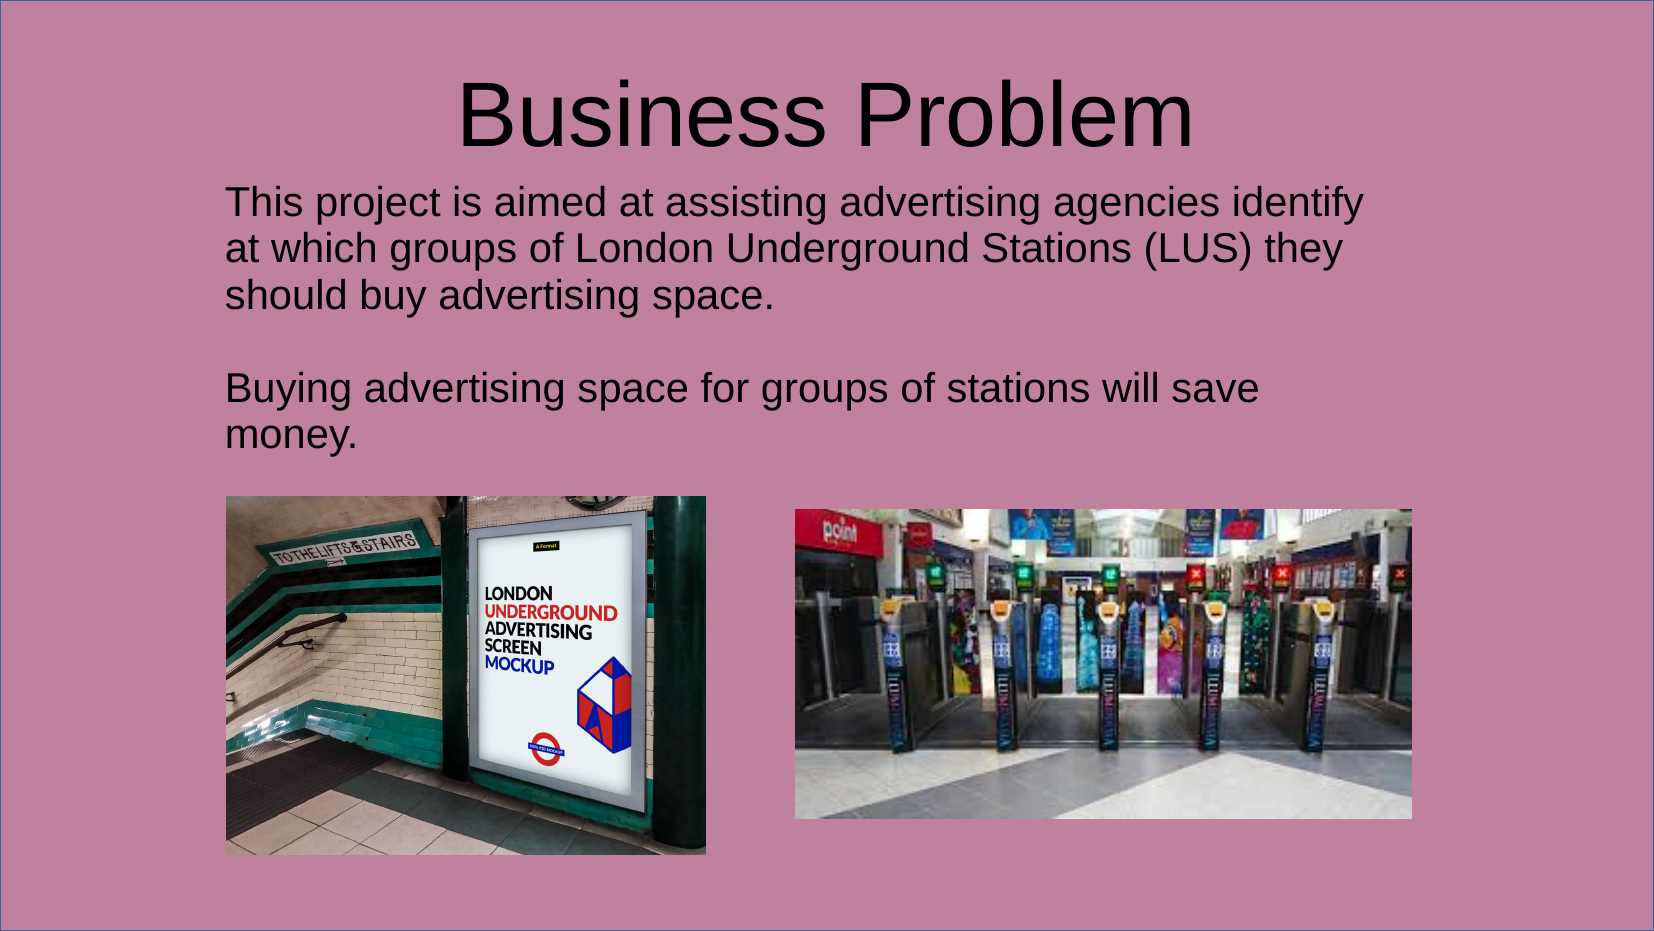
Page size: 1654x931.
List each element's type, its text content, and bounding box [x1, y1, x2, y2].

picture [226, 496, 706, 856]
text_box This project is aimed at assisting advertising agencies identify at which groups of London Underground Stations (LUS) they should buy advertising space. Buying advertising space for groups of stations will save money. [210, 171, 1381, 466]
text_box [0, 0, 1654, 931]
picture [795, 509, 1412, 819]
title Business Problem [82, 37, 1571, 193]
